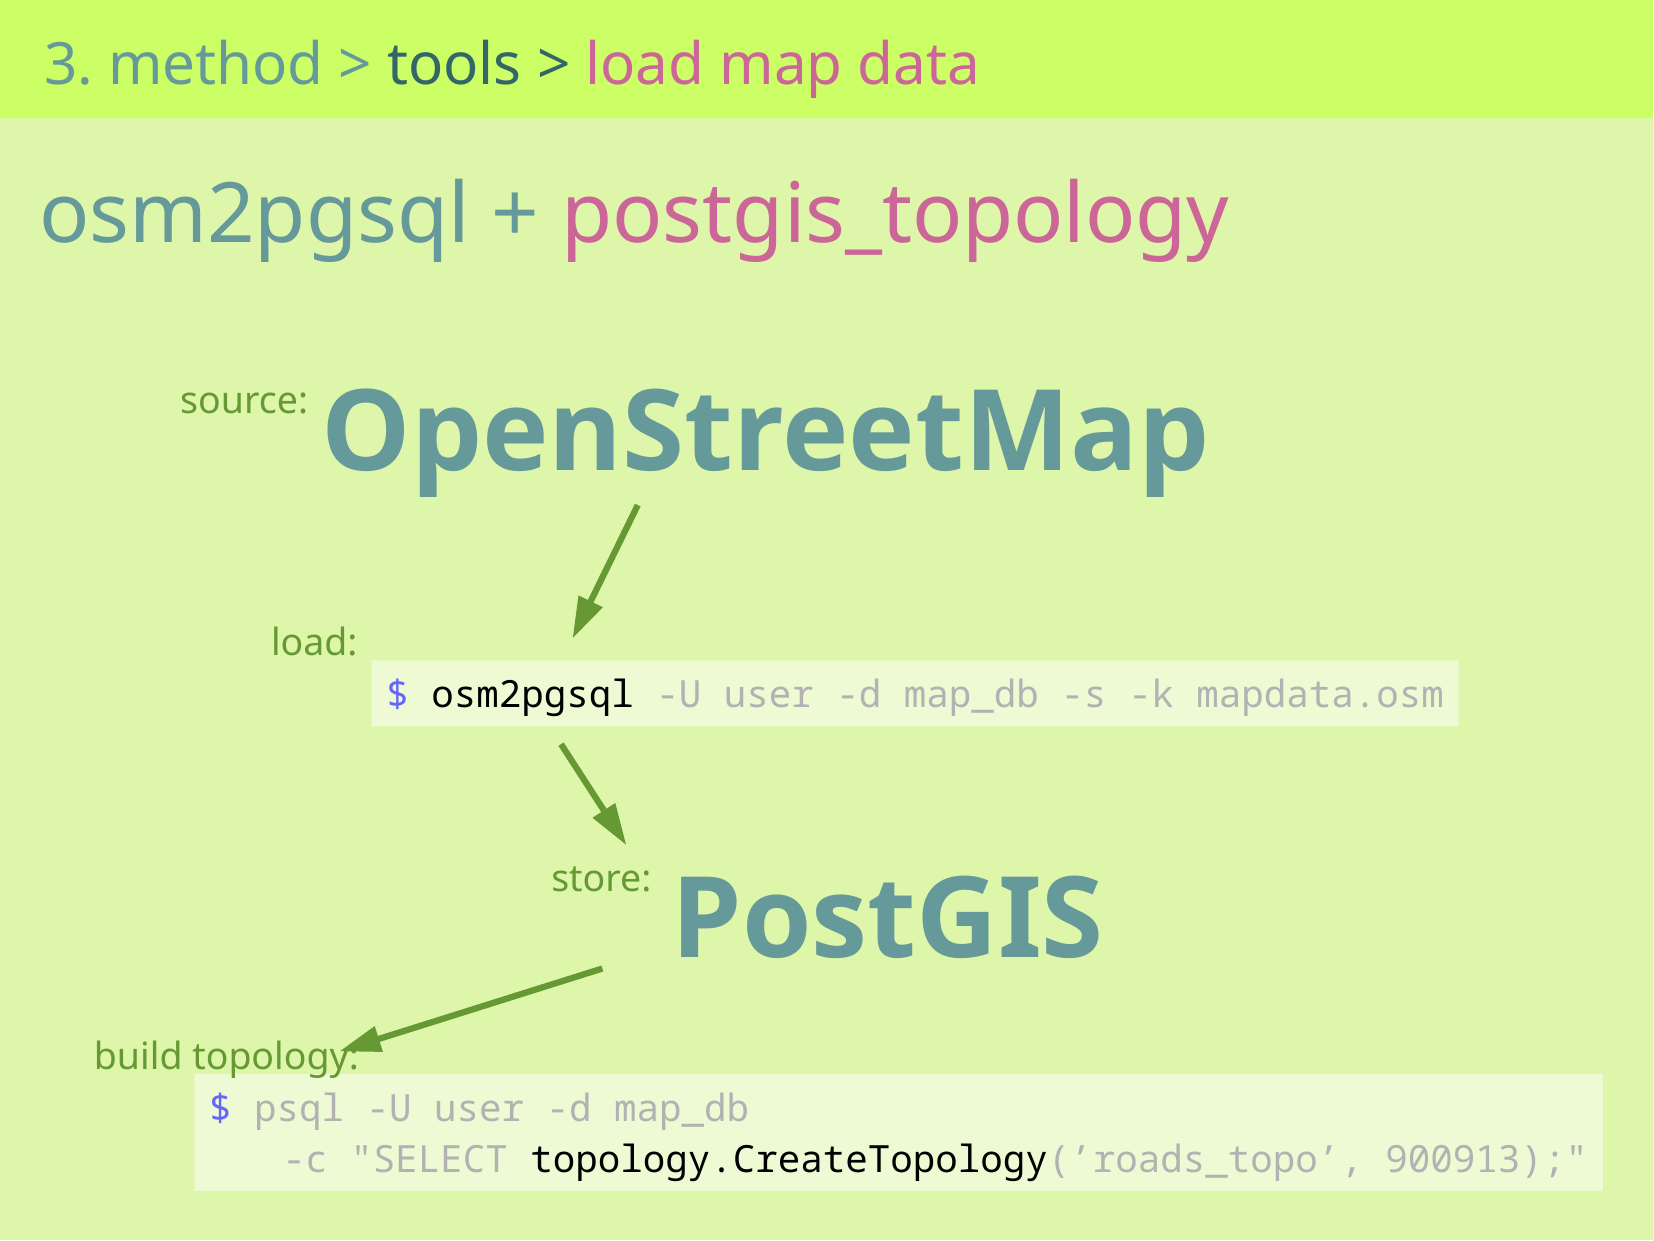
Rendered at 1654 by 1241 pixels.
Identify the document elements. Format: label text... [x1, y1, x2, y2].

text_box store: [536, 844, 656, 917]
text_box PostGIS [656, 829, 1069, 1016]
text_box source: [165, 366, 307, 439]
text_box osm2pgsql + postgis_topology [24, 146, 1489, 289]
text_box $ osm2pgsql -U user -d map_db -s -k mapdata.osm [371, 660, 1459, 721]
text_box 3. method > tools > load map data [29, 14, 895, 119]
text_box OpenStreetMap [307, 342, 1105, 529]
text_box $ psql -U user -d map_db -c "SELECT topology.CreateTopology(’roads_topo’, 900913);" [194, 1073, 1603, 1180]
text_box build topology: [79, 1021, 341, 1094]
text_box load: [256, 608, 362, 681]
text_box [0, 118, 1654, 1241]
